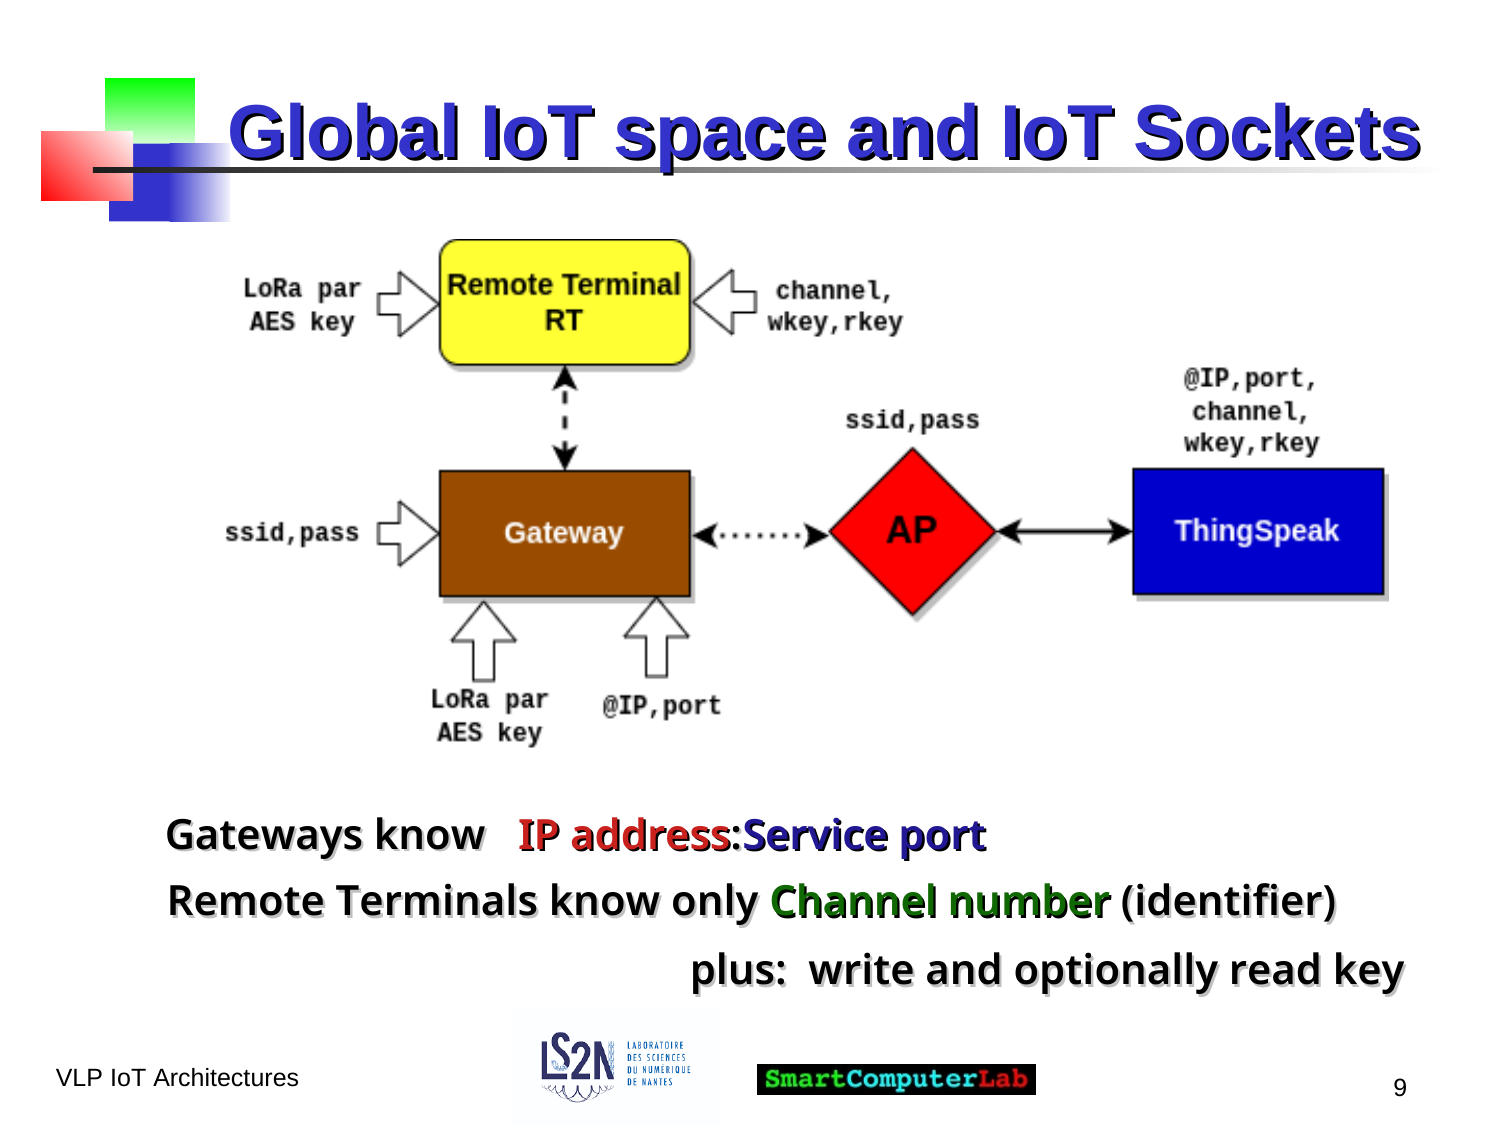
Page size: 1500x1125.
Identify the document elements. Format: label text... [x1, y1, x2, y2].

title Global IoT space and IoT Sockets [141, 74, 1438, 180]
text_box plus: write and optionally read key [675, 936, 1456, 1001]
picture [510, 1009, 721, 1125]
picture [757, 1064, 1036, 1095]
picture [225, 239, 1389, 751]
text_box Remote Terminals know only Channel number (identifier) [151, 866, 1414, 942]
text_box Gateways know IP address:Service port [150, 800, 1171, 871]
